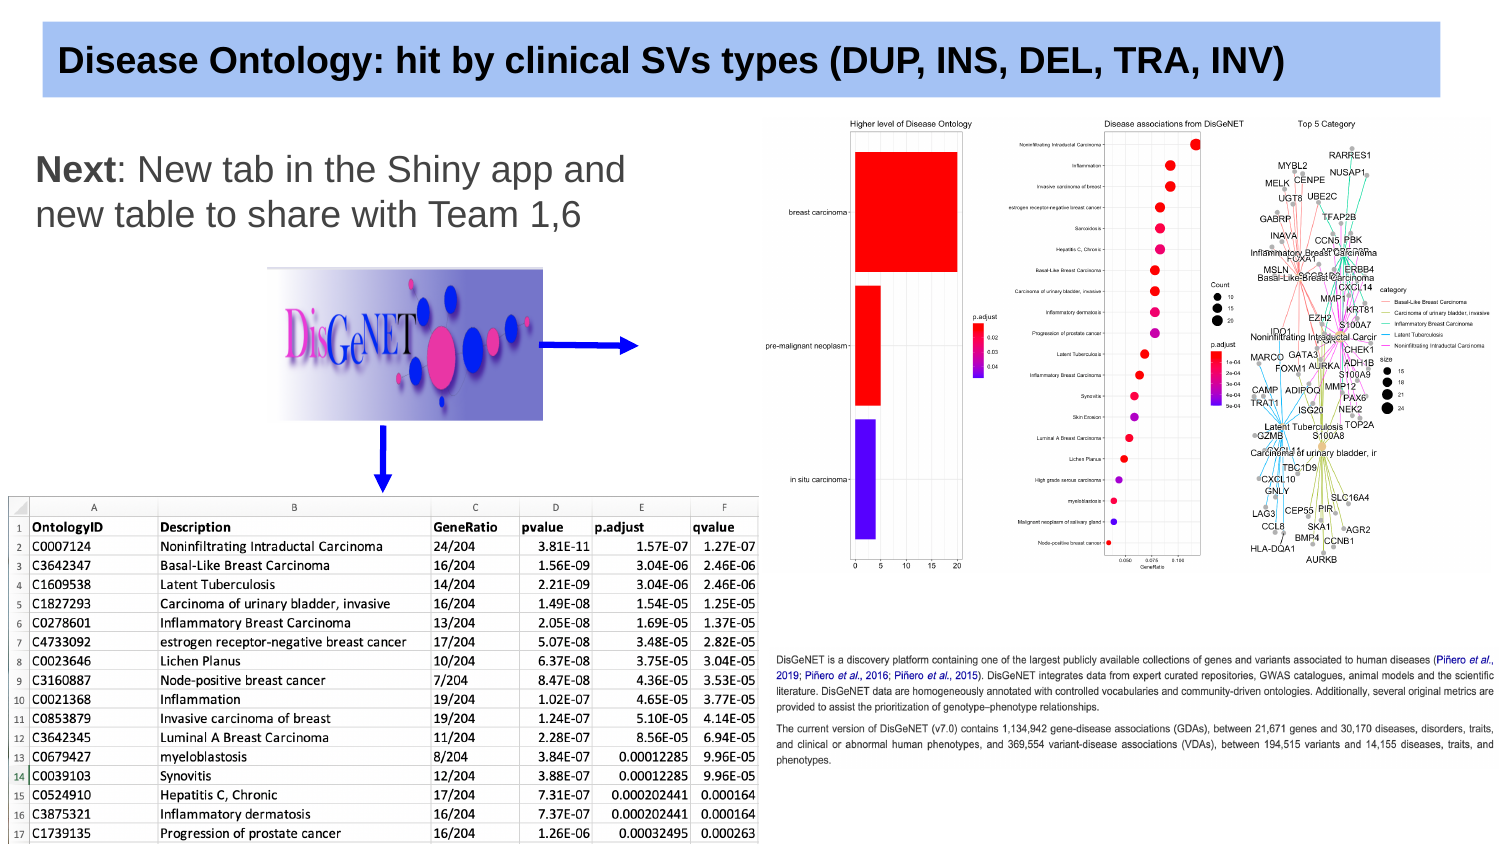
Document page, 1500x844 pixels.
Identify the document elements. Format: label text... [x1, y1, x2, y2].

picture [762, 117, 1491, 573]
picture [8, 496, 759, 844]
text_box Next: New tab in the Shiny app and new table to share with Team 1,6 [20, 129, 694, 250]
picture [769, 647, 1499, 769]
picture [267, 267, 543, 423]
title Disease Ontology: hit by clinical SVs types (DUP, INS, DEL, TRA, INV) [42, 21, 1441, 98]
